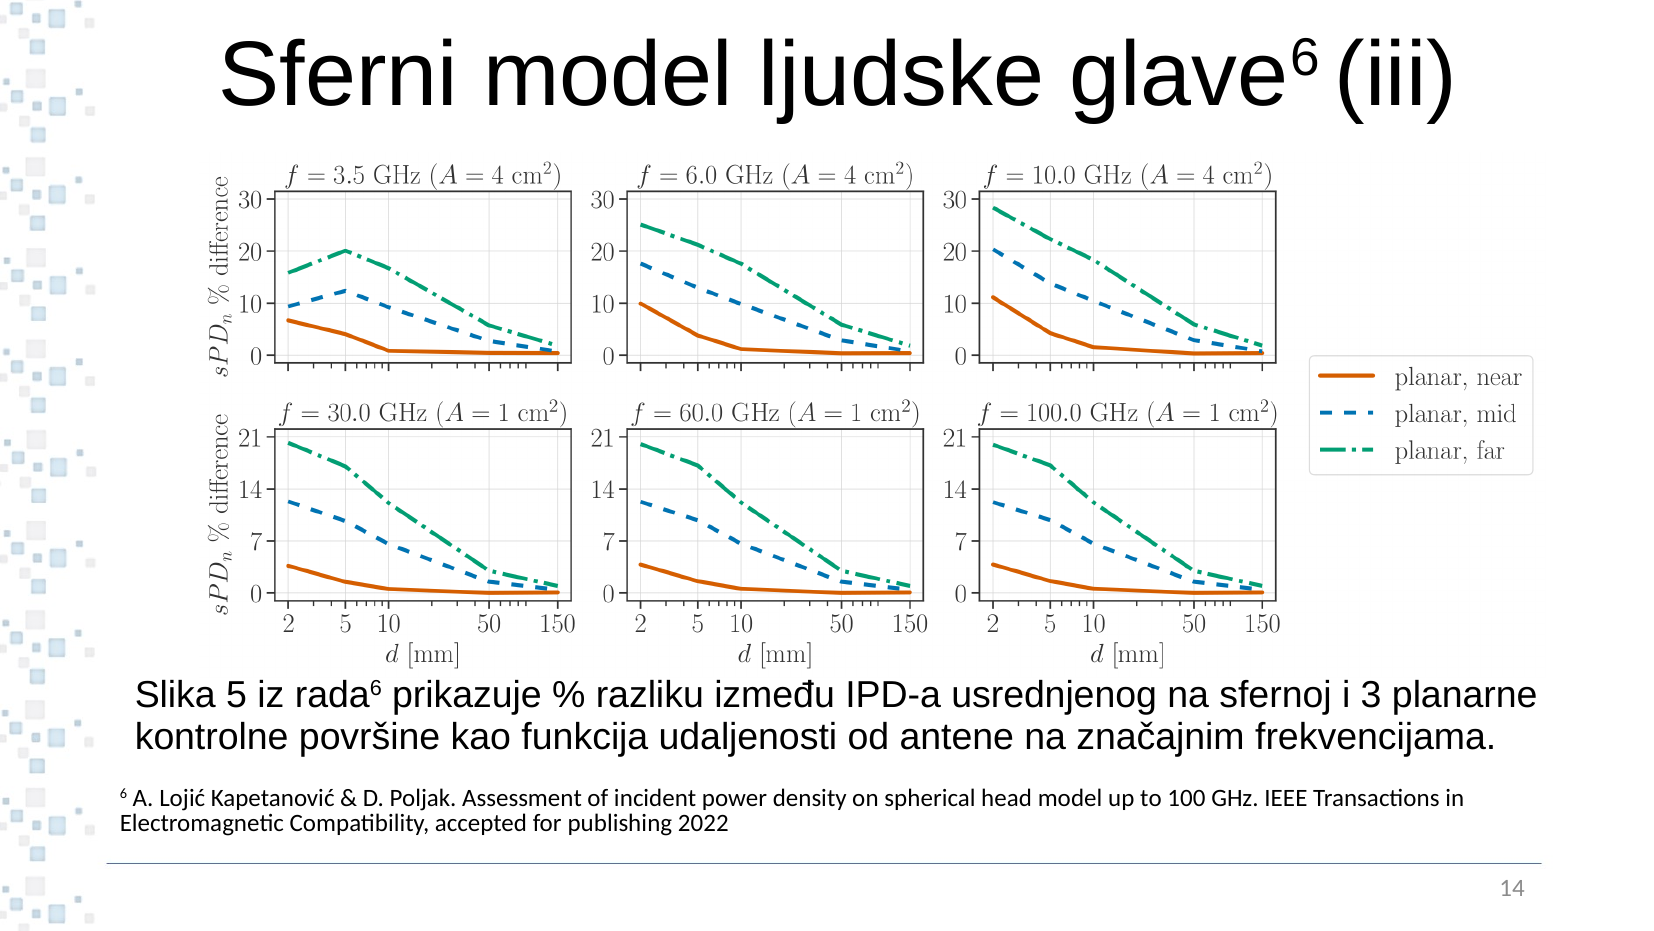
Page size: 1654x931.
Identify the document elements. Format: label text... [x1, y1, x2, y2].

title Sferni model ljudske glave6 (iii) [120, 6, 1556, 142]
picture [0, 0, 1654, 931]
text_box 6 A. Lojić Kapetanović & D. Poljak. Assessment of incident power density on spherical head model up to 100 GHz. IEEE Transactions in Electromagnetic Compatibility, accepted for publishing 2022 [105, 780, 1636, 854]
text_box Slika 5 iz rada6 prikazuje % razliku između IPD-a usrednjenog na sfernoj i 3 planarne kontrolne površine kao funkcija udaljenosti od antene na značajnim frekvencijama. [120, 666, 1576, 766]
